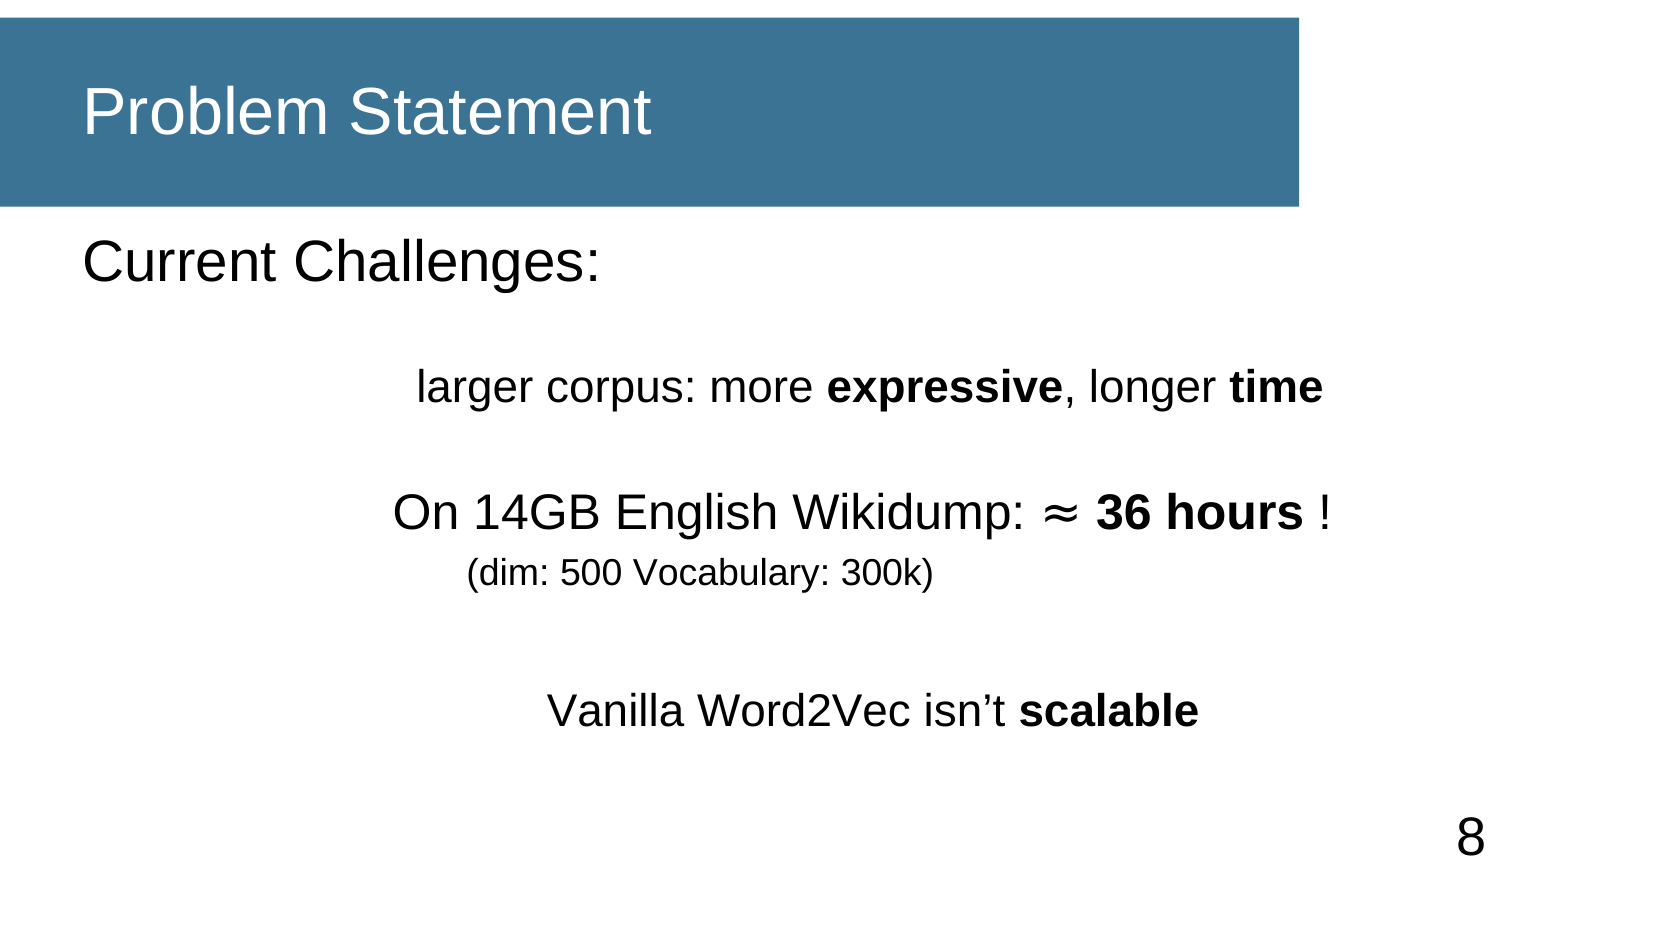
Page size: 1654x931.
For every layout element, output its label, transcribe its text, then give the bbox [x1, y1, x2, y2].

text_box larger corpus: more expressive, longer time [401, 354, 1347, 425]
text_box On 14GB English Wikidump: ≈ 36 hours ! (dim: 500 Vocabulary: 300k) [377, 477, 1371, 605]
text_box Vanilla Word2Vec isn’t scalable [532, 678, 1223, 745]
title Problem Statement [82, 35, 1234, 189]
list Current Challenges: [82, 224, 1571, 764]
